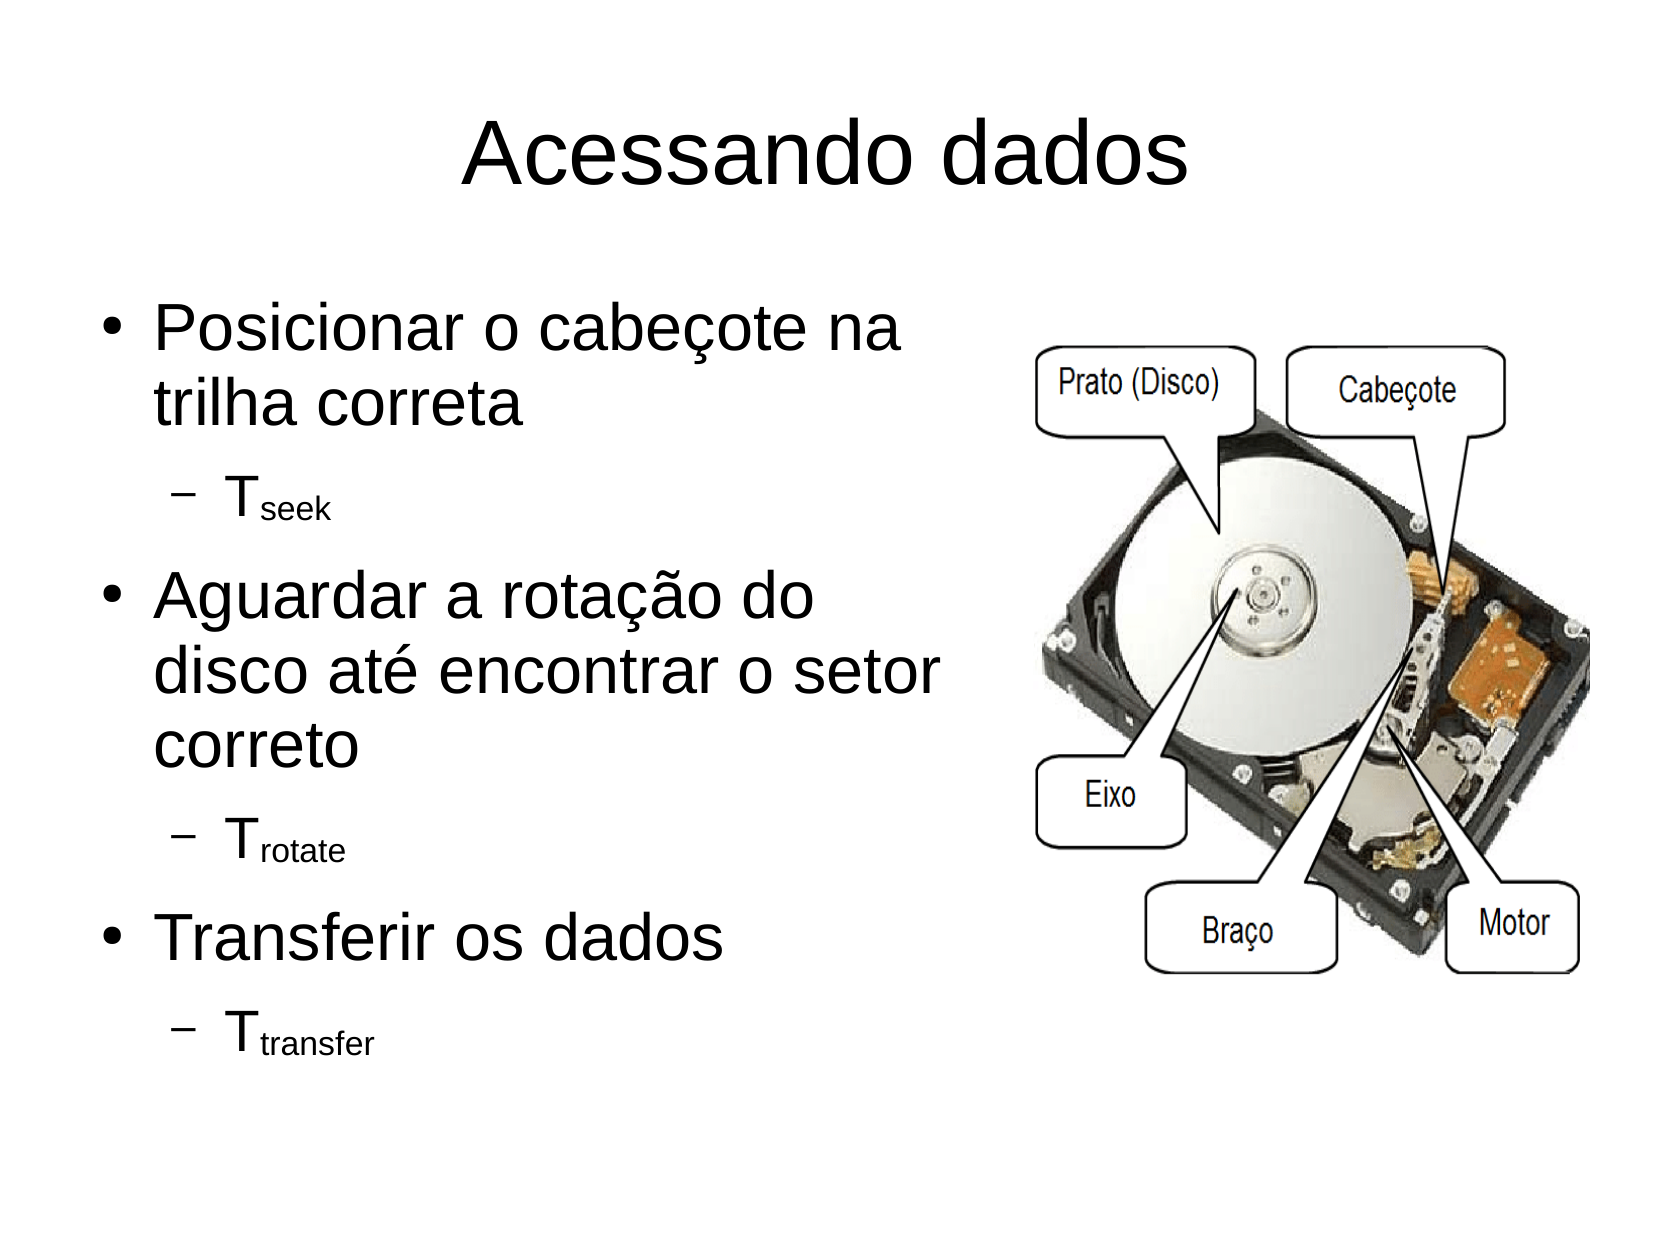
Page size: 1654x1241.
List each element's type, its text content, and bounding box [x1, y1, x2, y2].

picture [1033, 335, 1590, 985]
list Posicionar o cabeçote na trilha correta Tseek Aguardar a rotação do disco até encontrar o setor correto Trotate Transferir os dados Ttransfer [82, 290, 975, 1142]
title Acessando dados [82, 49, 1571, 257]
